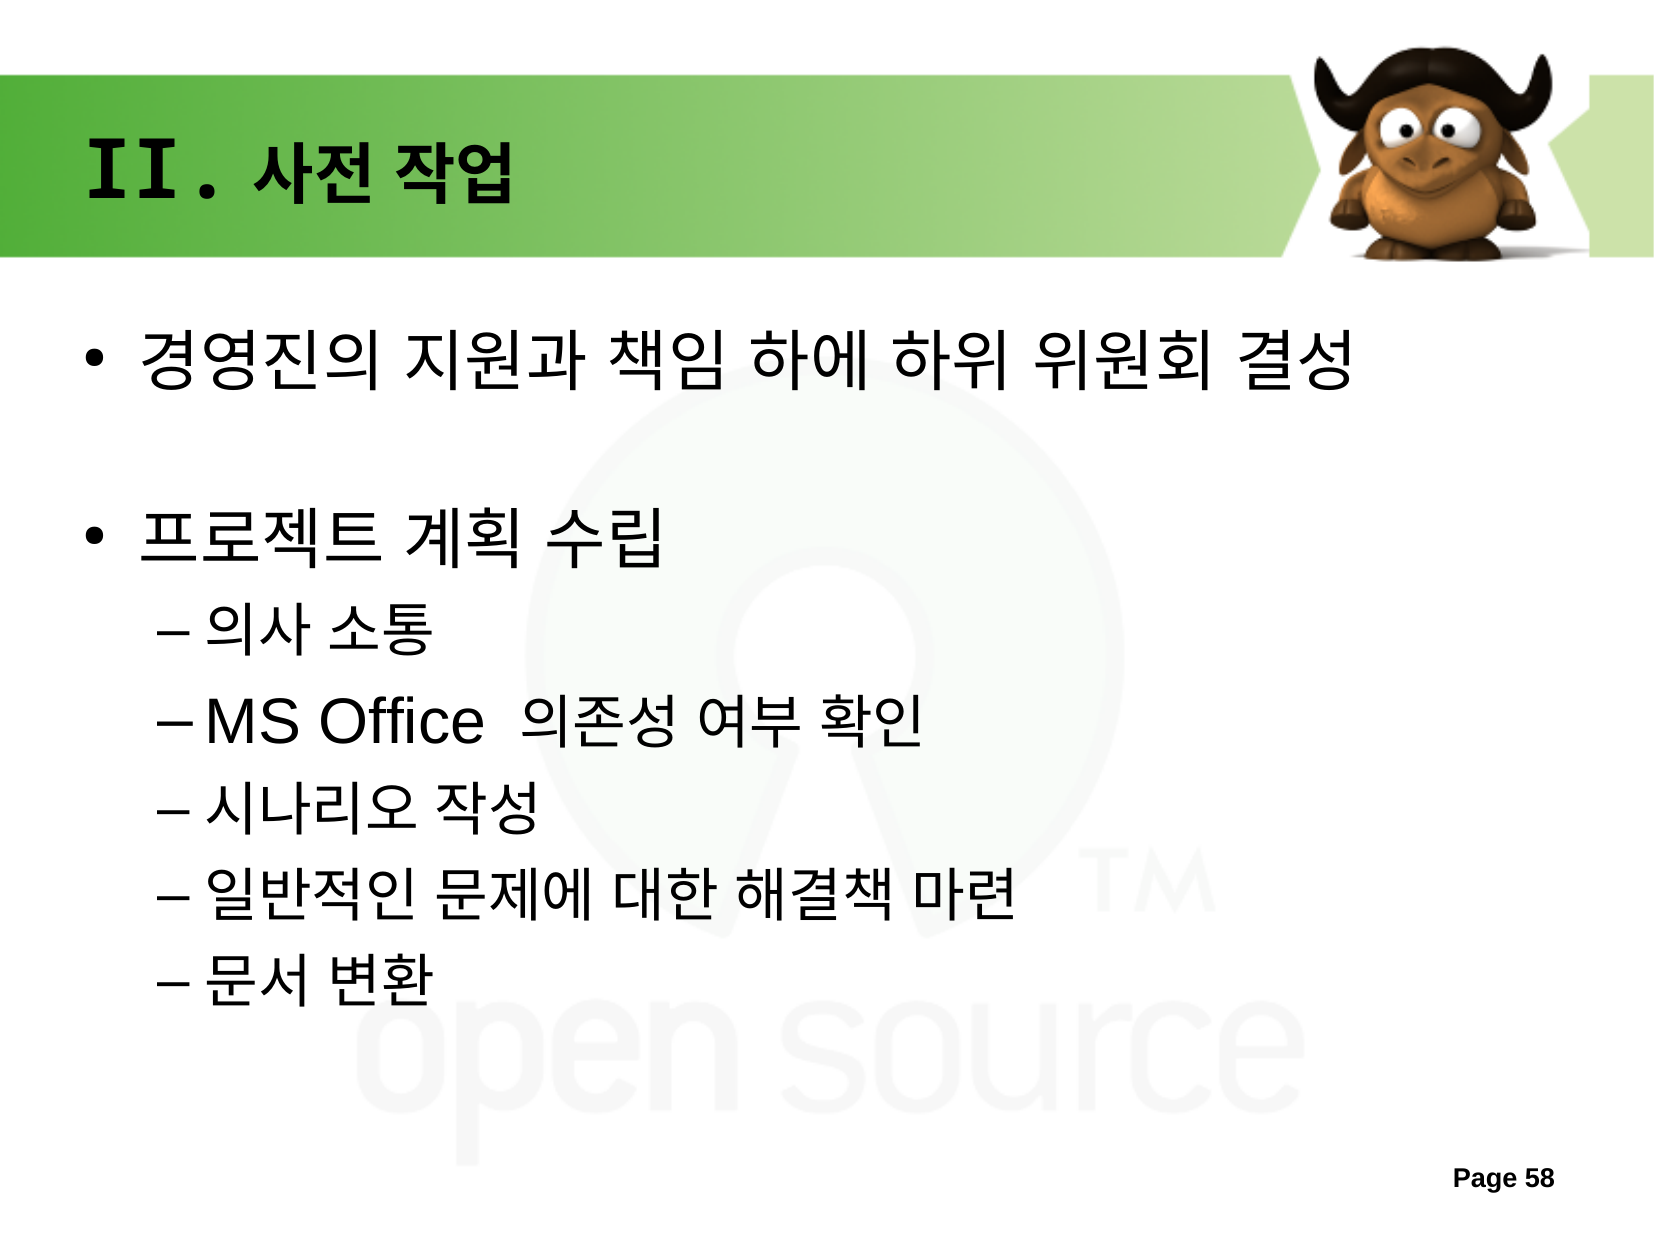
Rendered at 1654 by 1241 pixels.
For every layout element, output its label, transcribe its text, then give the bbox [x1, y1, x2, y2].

list 경영진의 지원과 책임 하에 하위 위원회 결성 프로젝트 계획 수립 의사 소통 MS Office 의존성 여부 확인 시나리오 작성 일반적인 문제에 대한 해결책 마련 문서 변환 [82, 318, 1571, 1146]
title II.사전 작업 [82, 61, 1571, 269]
picture [0, 0, 1654, 1241]
